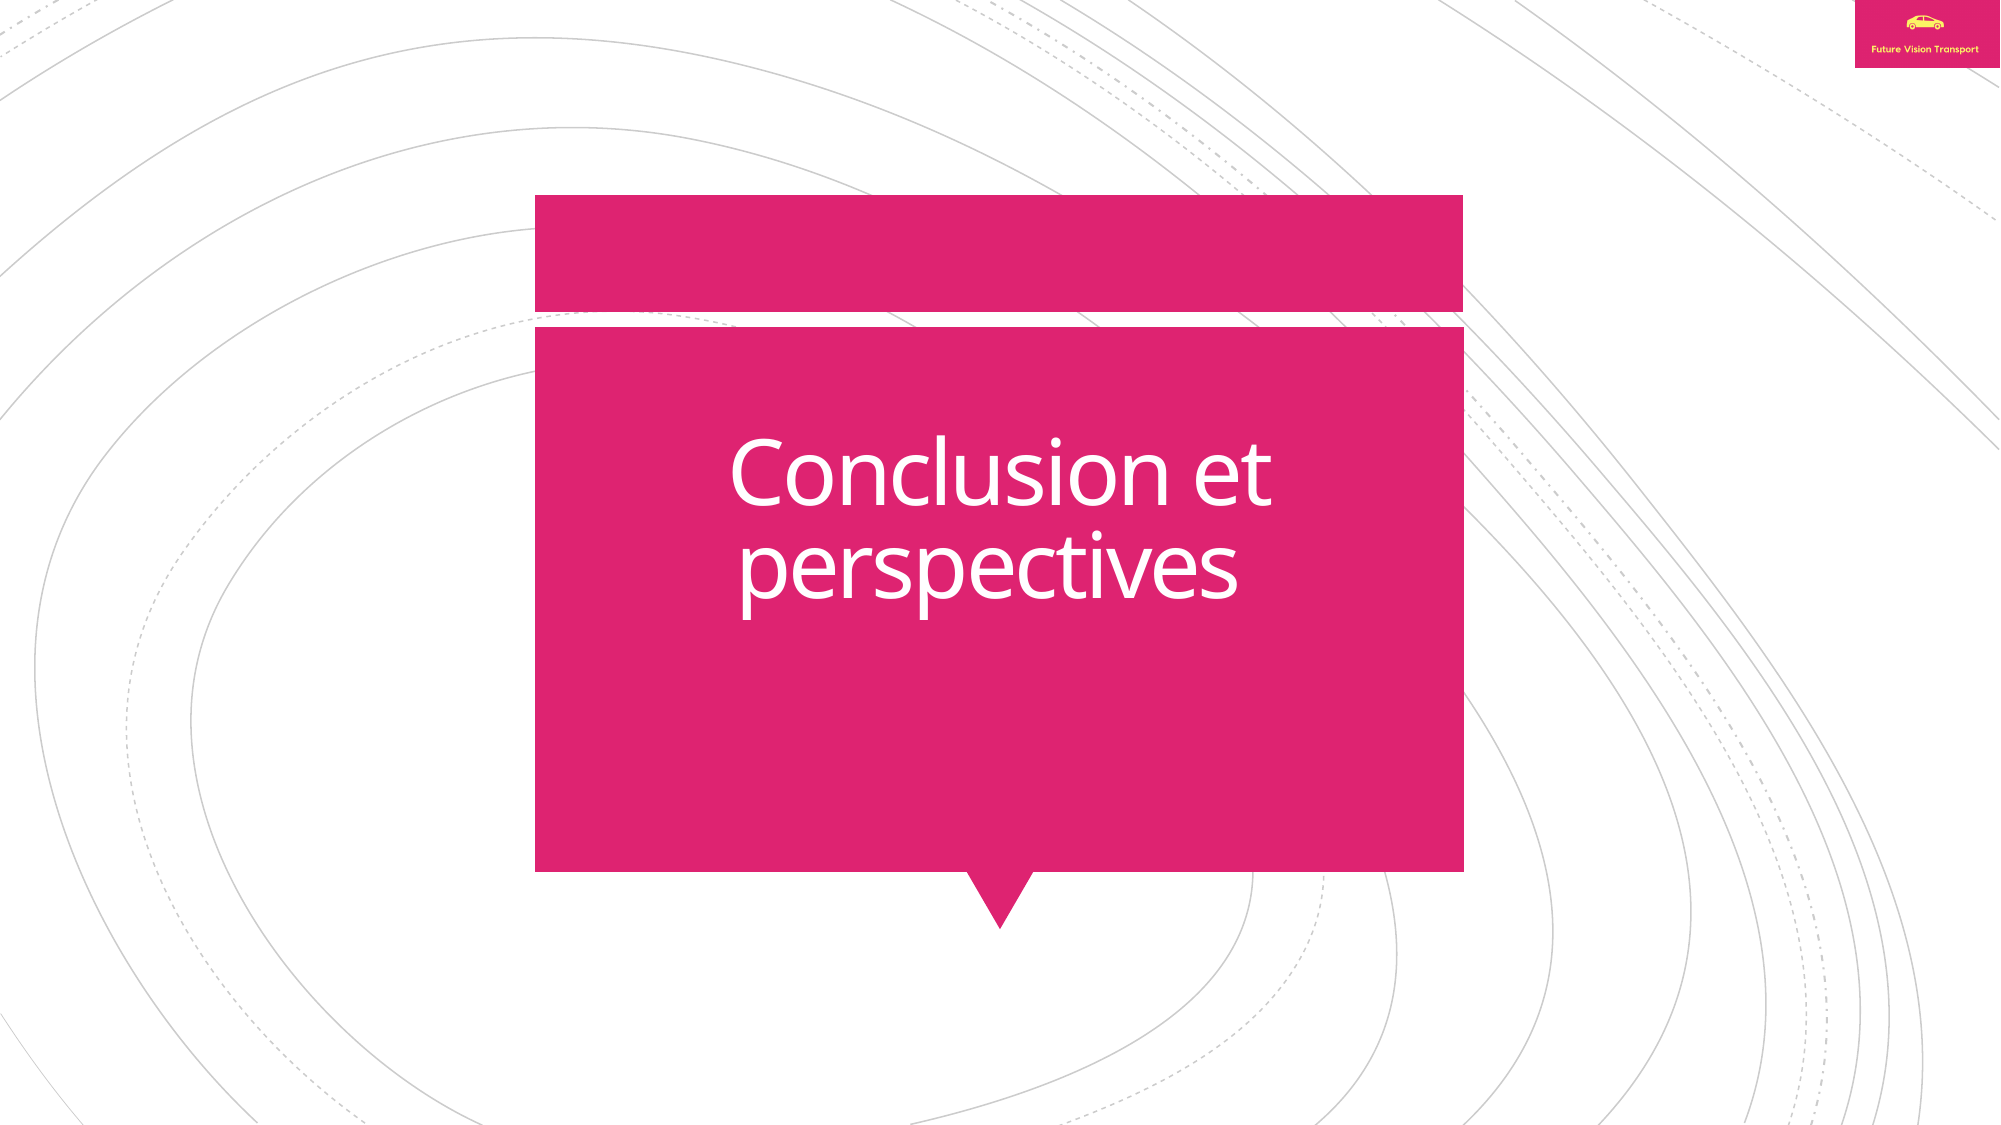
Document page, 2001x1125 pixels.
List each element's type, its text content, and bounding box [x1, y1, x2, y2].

picture [1855, 0, 2000, 68]
title Conclusion et perspectives [548, 340, 1450, 618]
